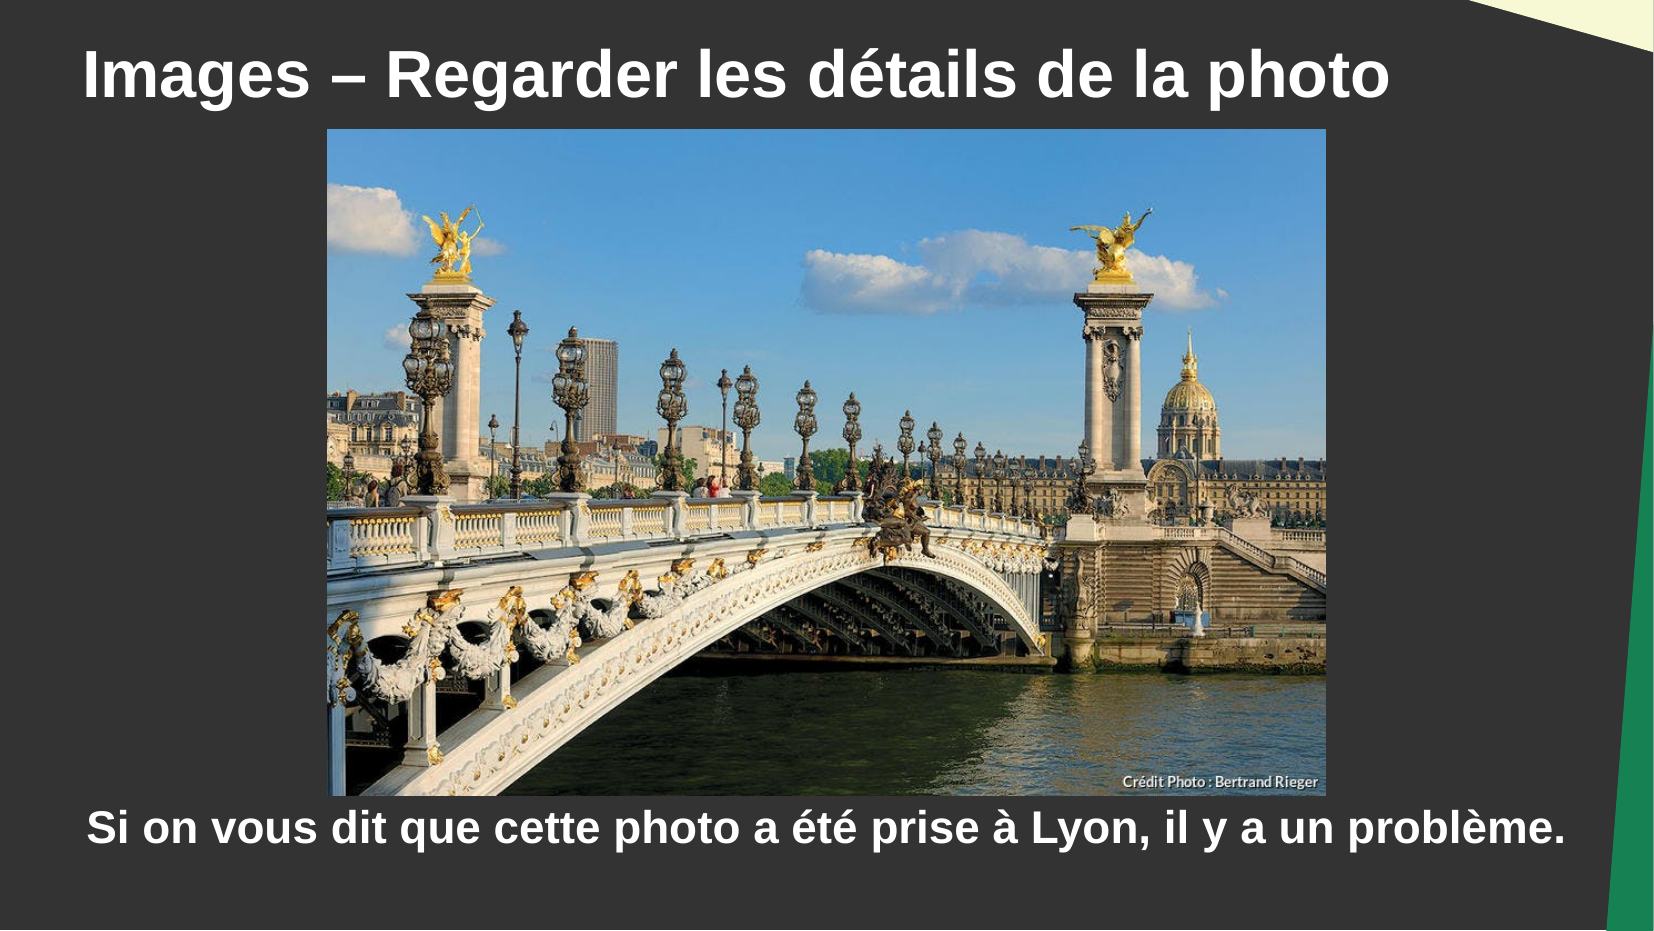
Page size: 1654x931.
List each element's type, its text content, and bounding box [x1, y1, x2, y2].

title Images – Regarder les détails de la photo [82, 37, 1619, 112]
text_box [1606, 314, 1654, 931]
text_box [1468, 0, 1654, 53]
picture [327, 129, 1326, 796]
title Si on vous dit que cette photo a été prise à Lyon, il y a un problème. [82, 801, 1571, 886]
